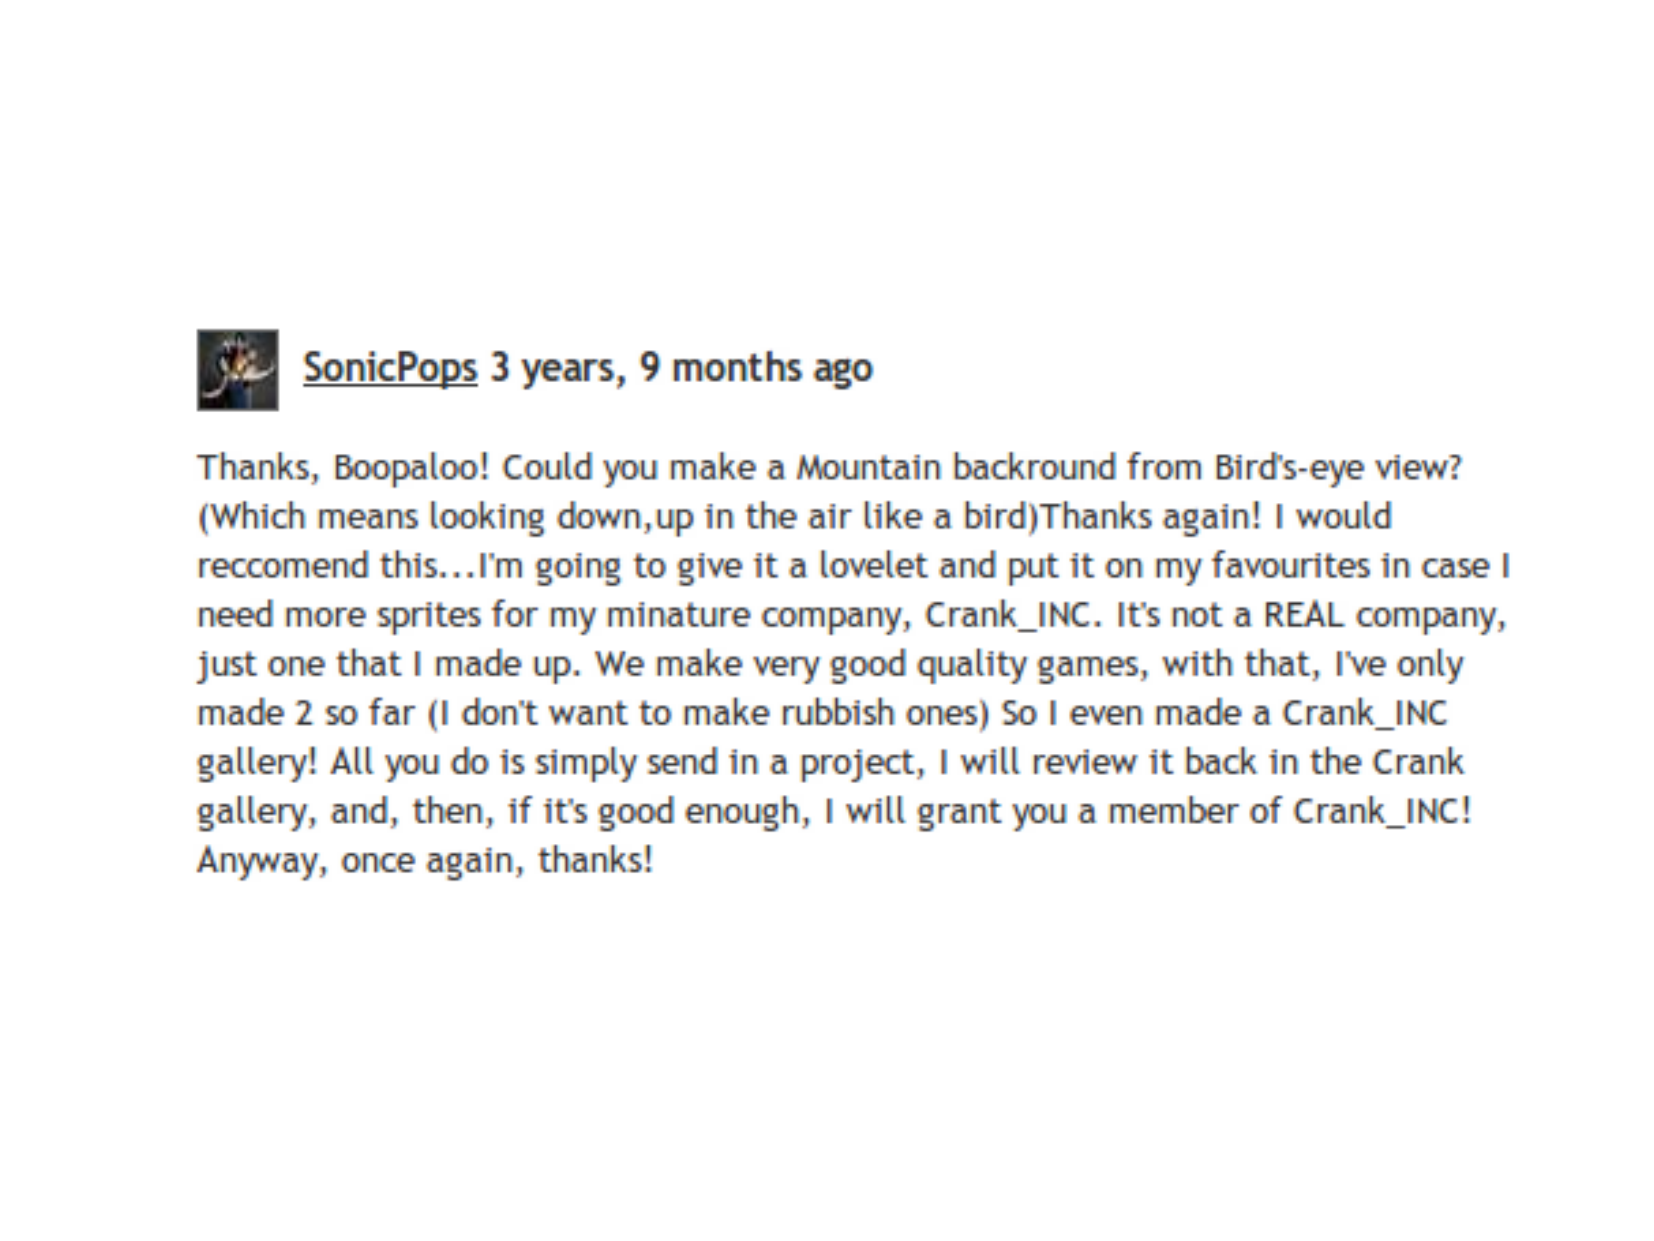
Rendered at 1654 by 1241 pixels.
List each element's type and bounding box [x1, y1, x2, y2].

picture [146, 322, 1548, 914]
